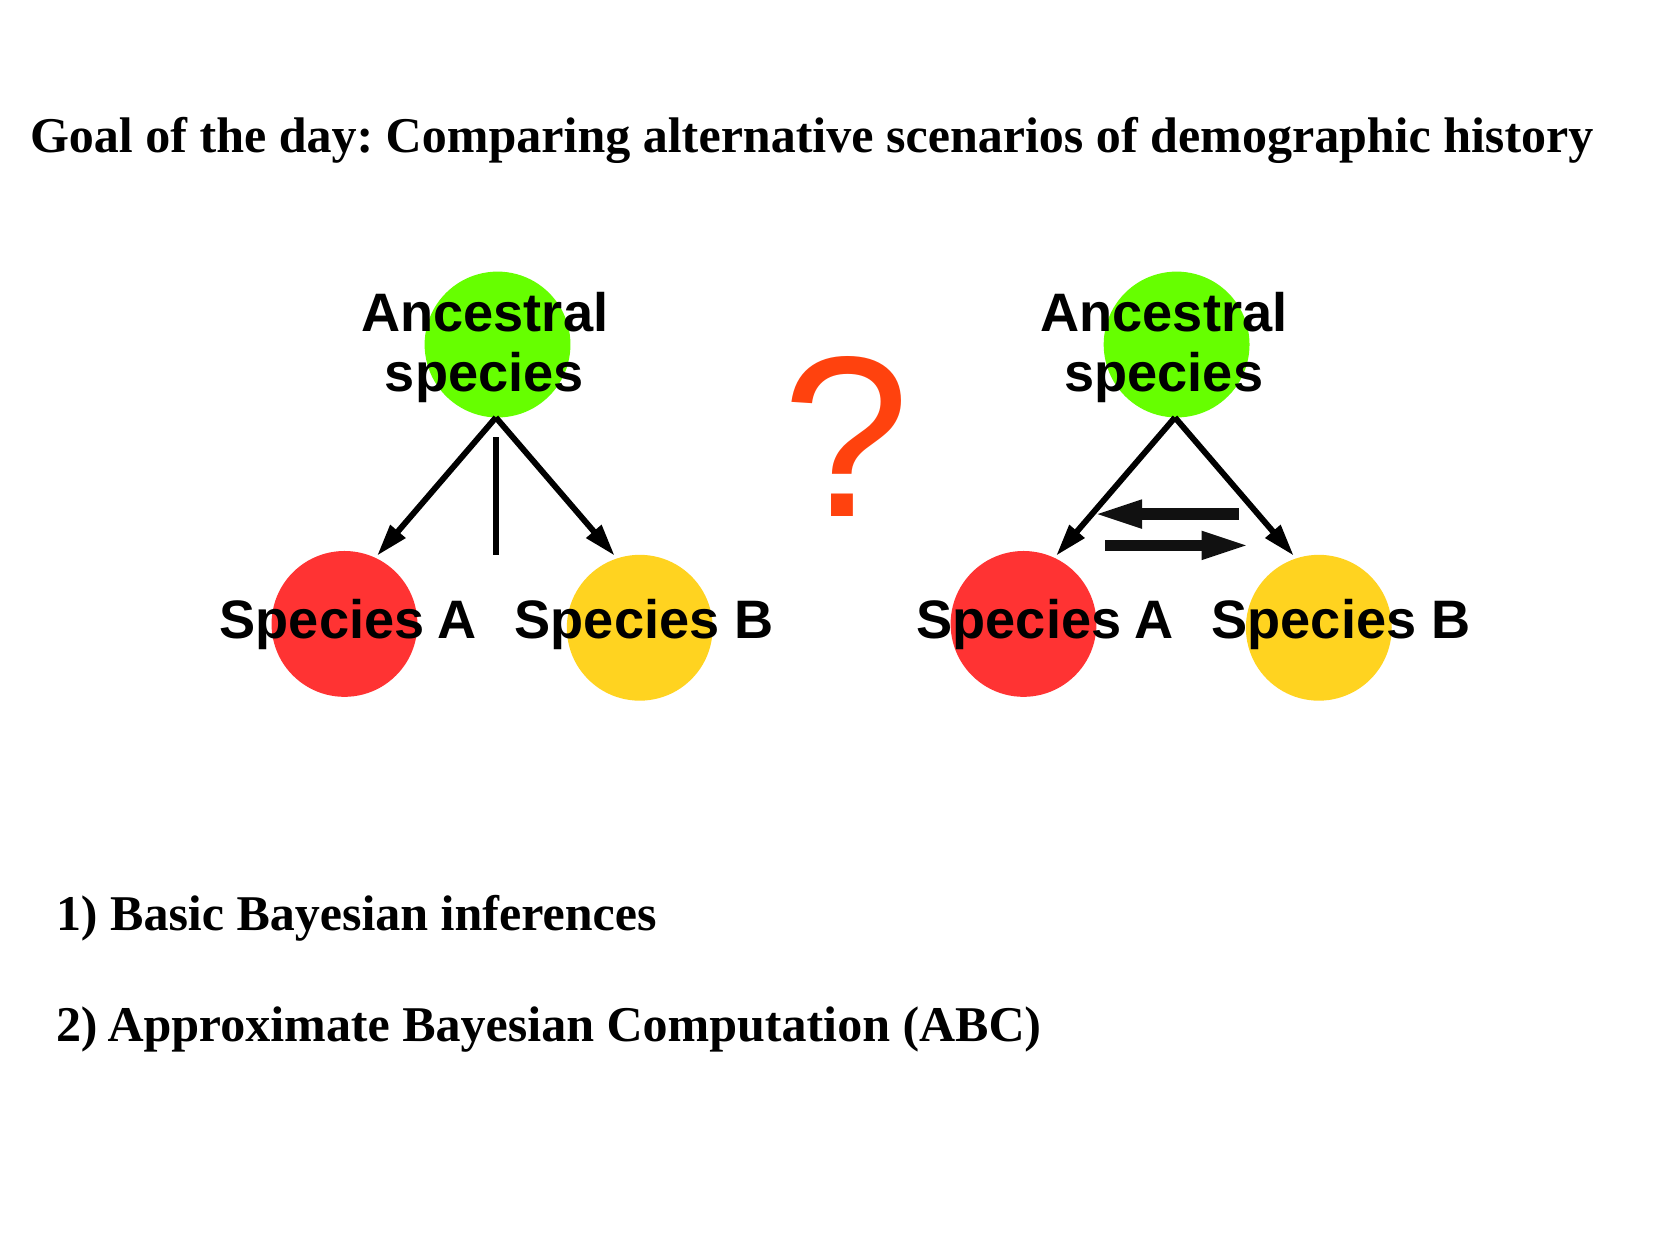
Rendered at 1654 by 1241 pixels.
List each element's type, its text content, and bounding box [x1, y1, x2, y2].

text_box [573, 658, 707, 701]
text_box Goal of the day: Comparing alternative scenarios of demographic history [15, 100, 1613, 171]
text_box 1) Basic Bayesian inferences 2) Approximate Bayesian Computation (ABC) [41, 878, 1258, 1060]
text_box [964, 550, 1083, 581]
text_box Species A [901, 581, 1189, 658]
text_box [1146, 411, 1207, 418]
text_box Ancestral species [346, 274, 645, 411]
text_box ? [767, 301, 925, 573]
text_box [583, 554, 696, 581]
text_box [279, 658, 409, 697]
text_box [1262, 554, 1375, 581]
text_box Species A [204, 581, 493, 658]
text_box [1252, 658, 1386, 701]
text_box [285, 550, 404, 581]
text_box Species B [499, 581, 790, 658]
text_box [467, 411, 528, 418]
text_box [959, 658, 1089, 697]
text_box Species B [1196, 581, 1487, 658]
text_box Ancestral species [1025, 274, 1324, 411]
